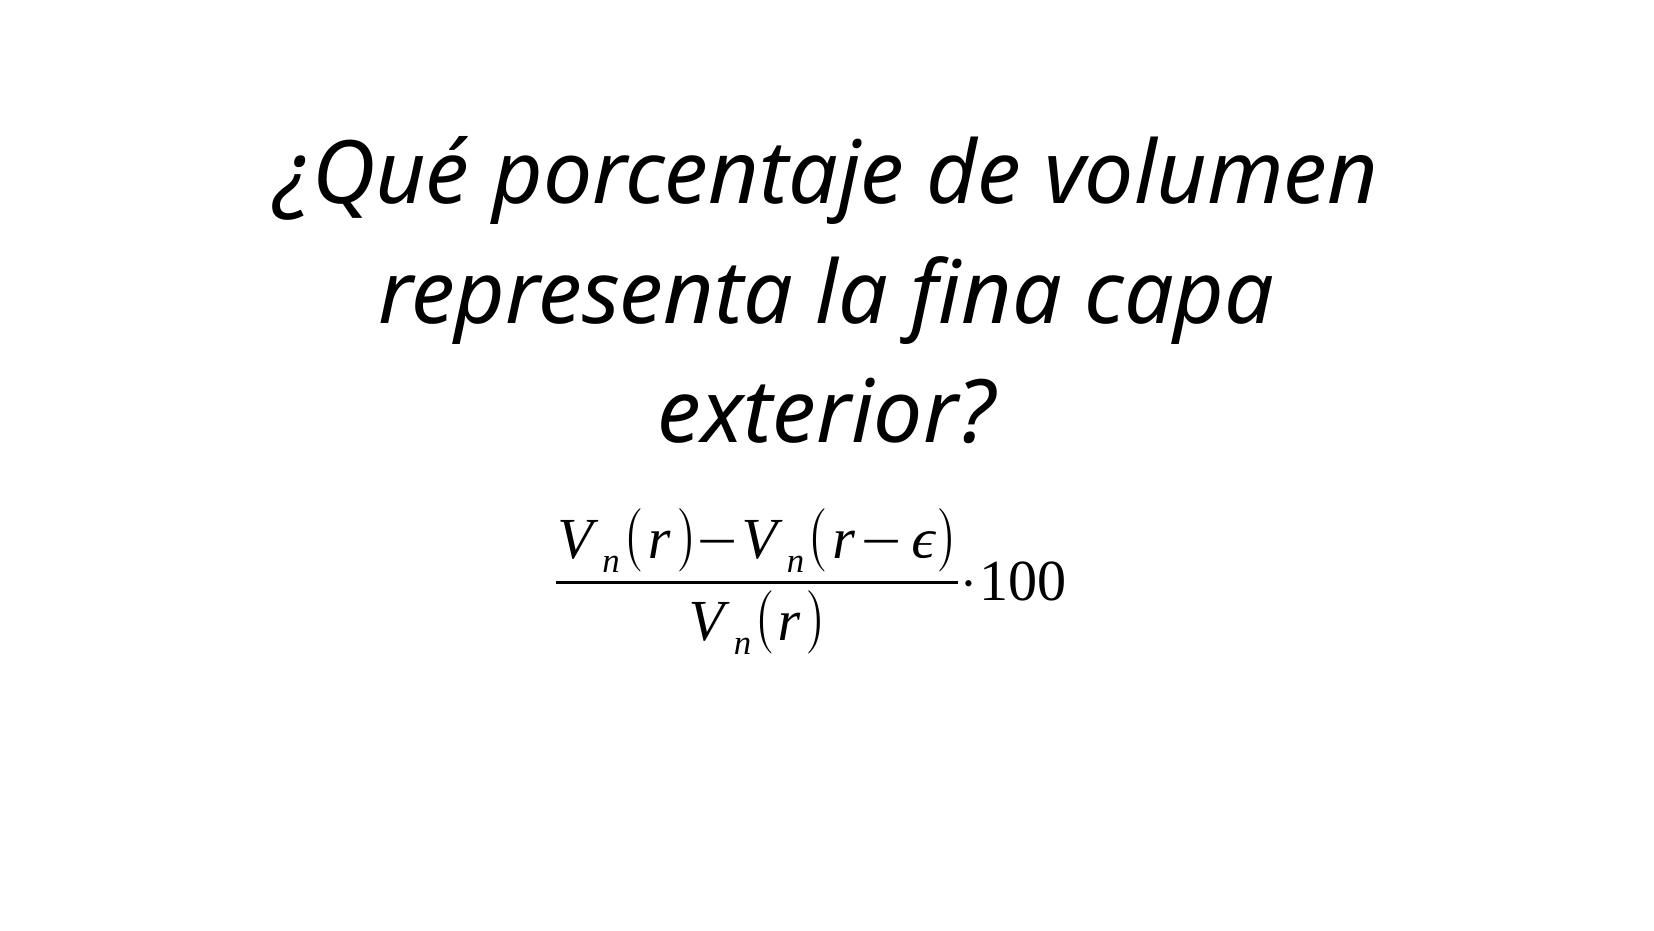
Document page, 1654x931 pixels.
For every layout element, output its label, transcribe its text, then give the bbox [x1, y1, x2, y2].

chart [546, 504, 1073, 663]
chart [769, 309, 888, 369]
text_box ¿Qué porcentaje de volumen representa la fina capa exterior? [249, 103, 1405, 381]
